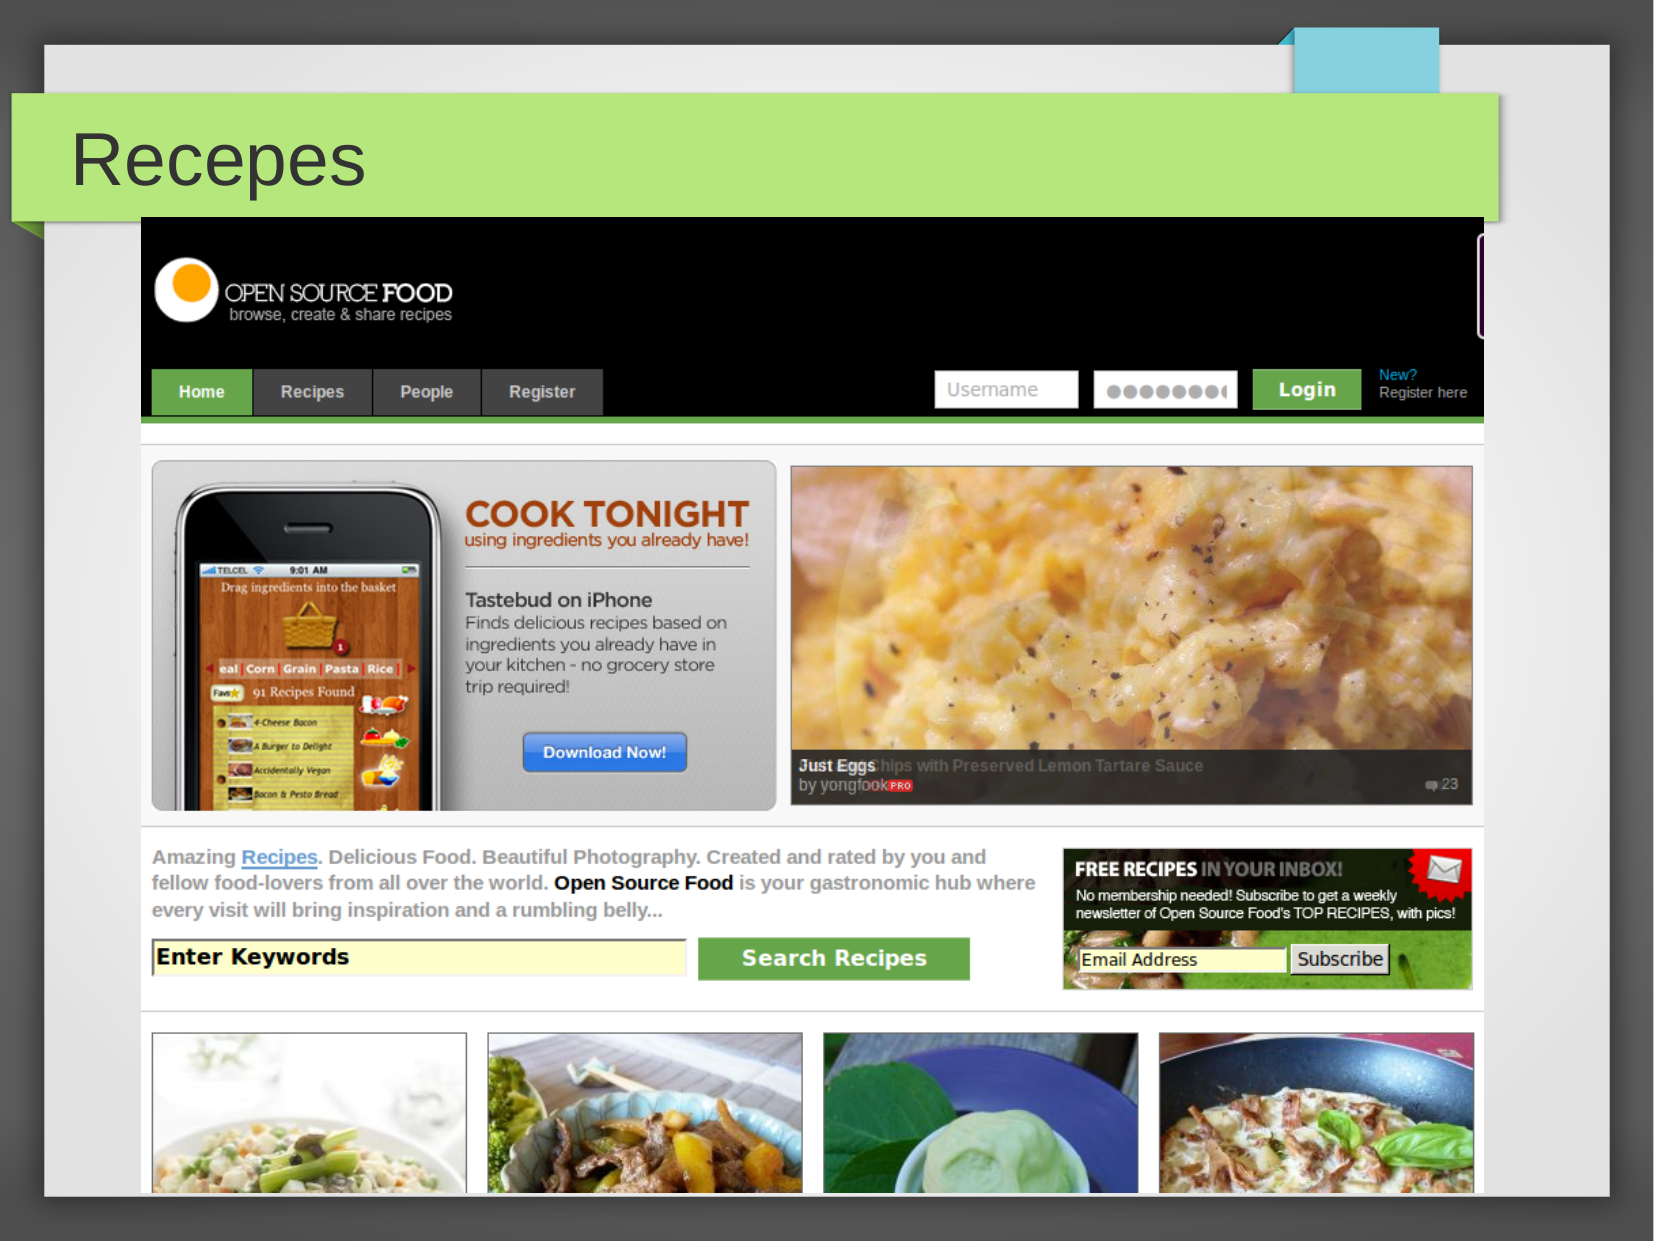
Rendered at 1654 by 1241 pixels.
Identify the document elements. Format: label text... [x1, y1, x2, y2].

title Recepes [70, 106, 1229, 213]
picture [0, 0, 1654, 1241]
